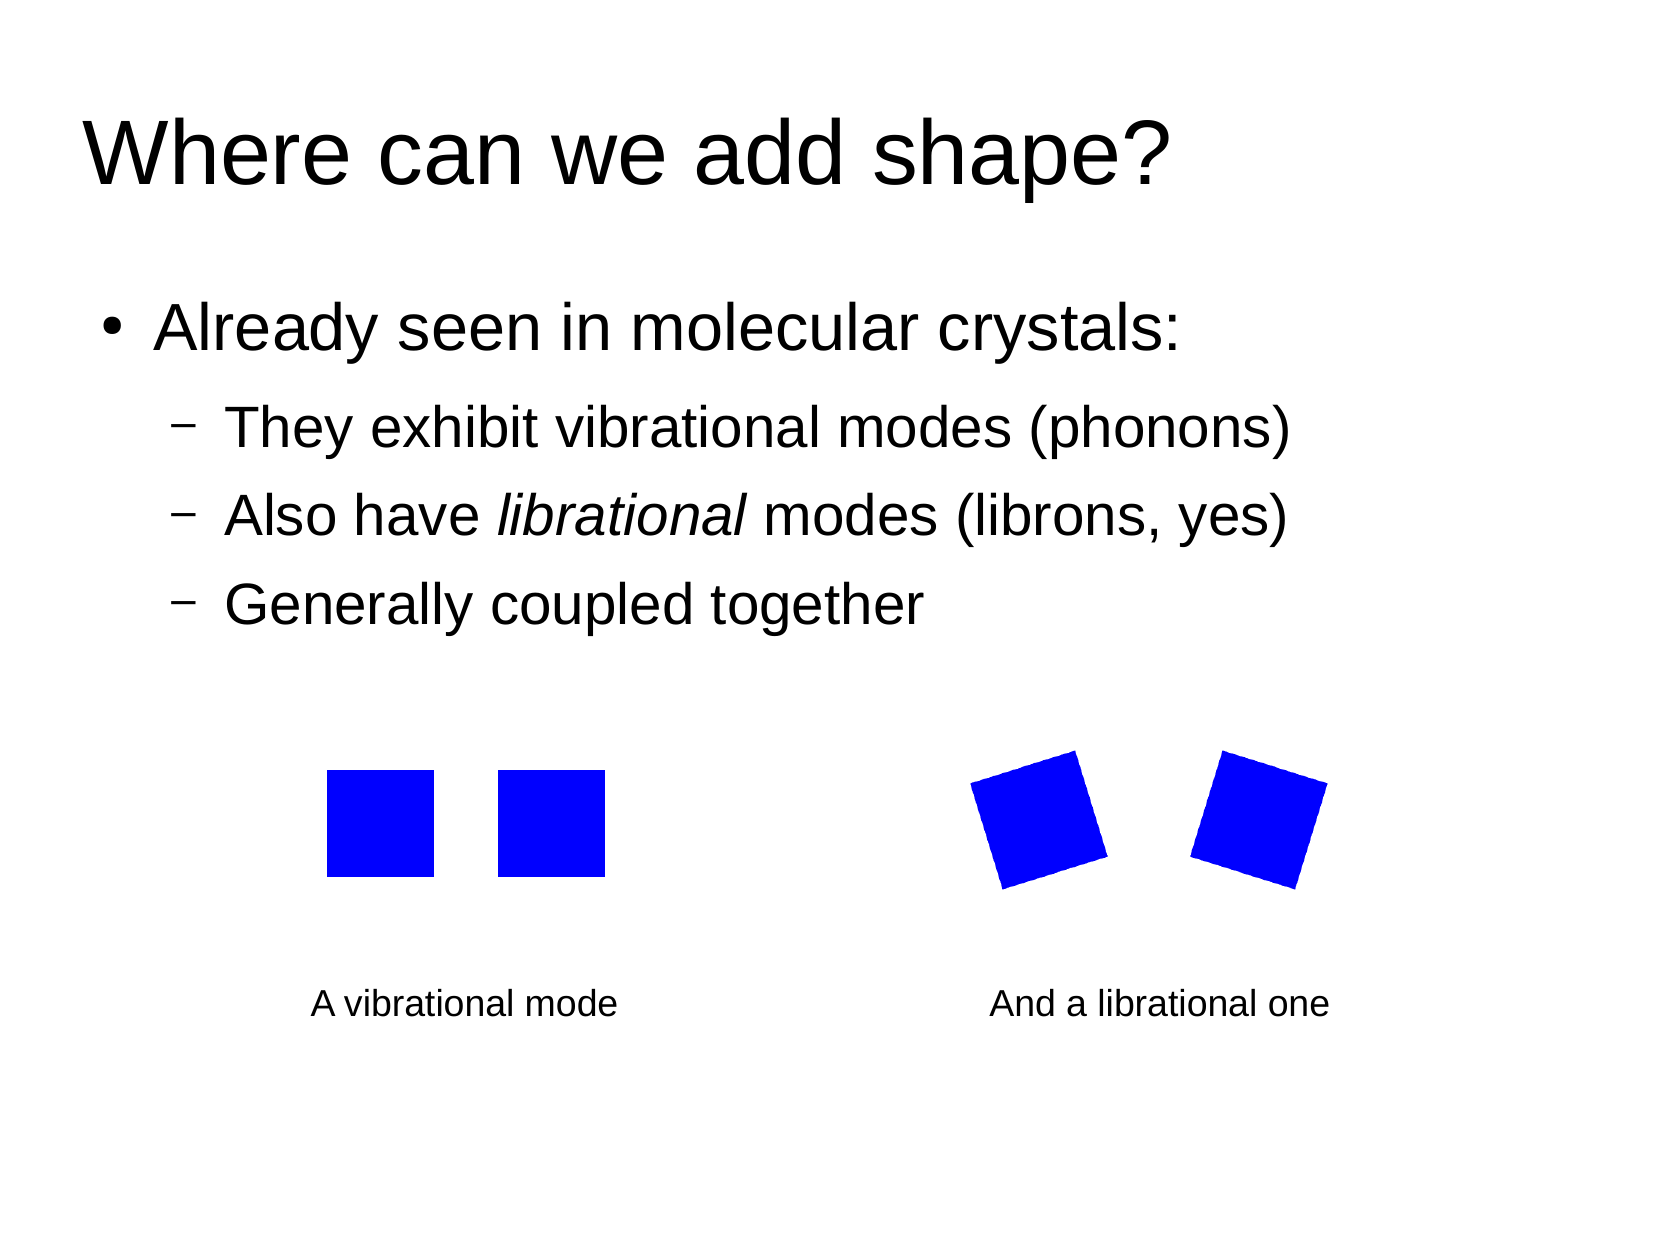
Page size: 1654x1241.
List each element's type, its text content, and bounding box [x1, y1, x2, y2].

text_box And a librational one [974, 975, 1470, 1032]
picture [180, 738, 751, 908]
list Already seen in molecular crystals: They exhibit vibrational modes (phonons) Also have librational modes (librons, yes) Generally coupled together [82, 290, 1571, 1010]
picture [855, 732, 1442, 908]
text_box A vibrational mode [295, 975, 671, 1032]
title Where can we add shape? [82, 49, 1571, 257]
